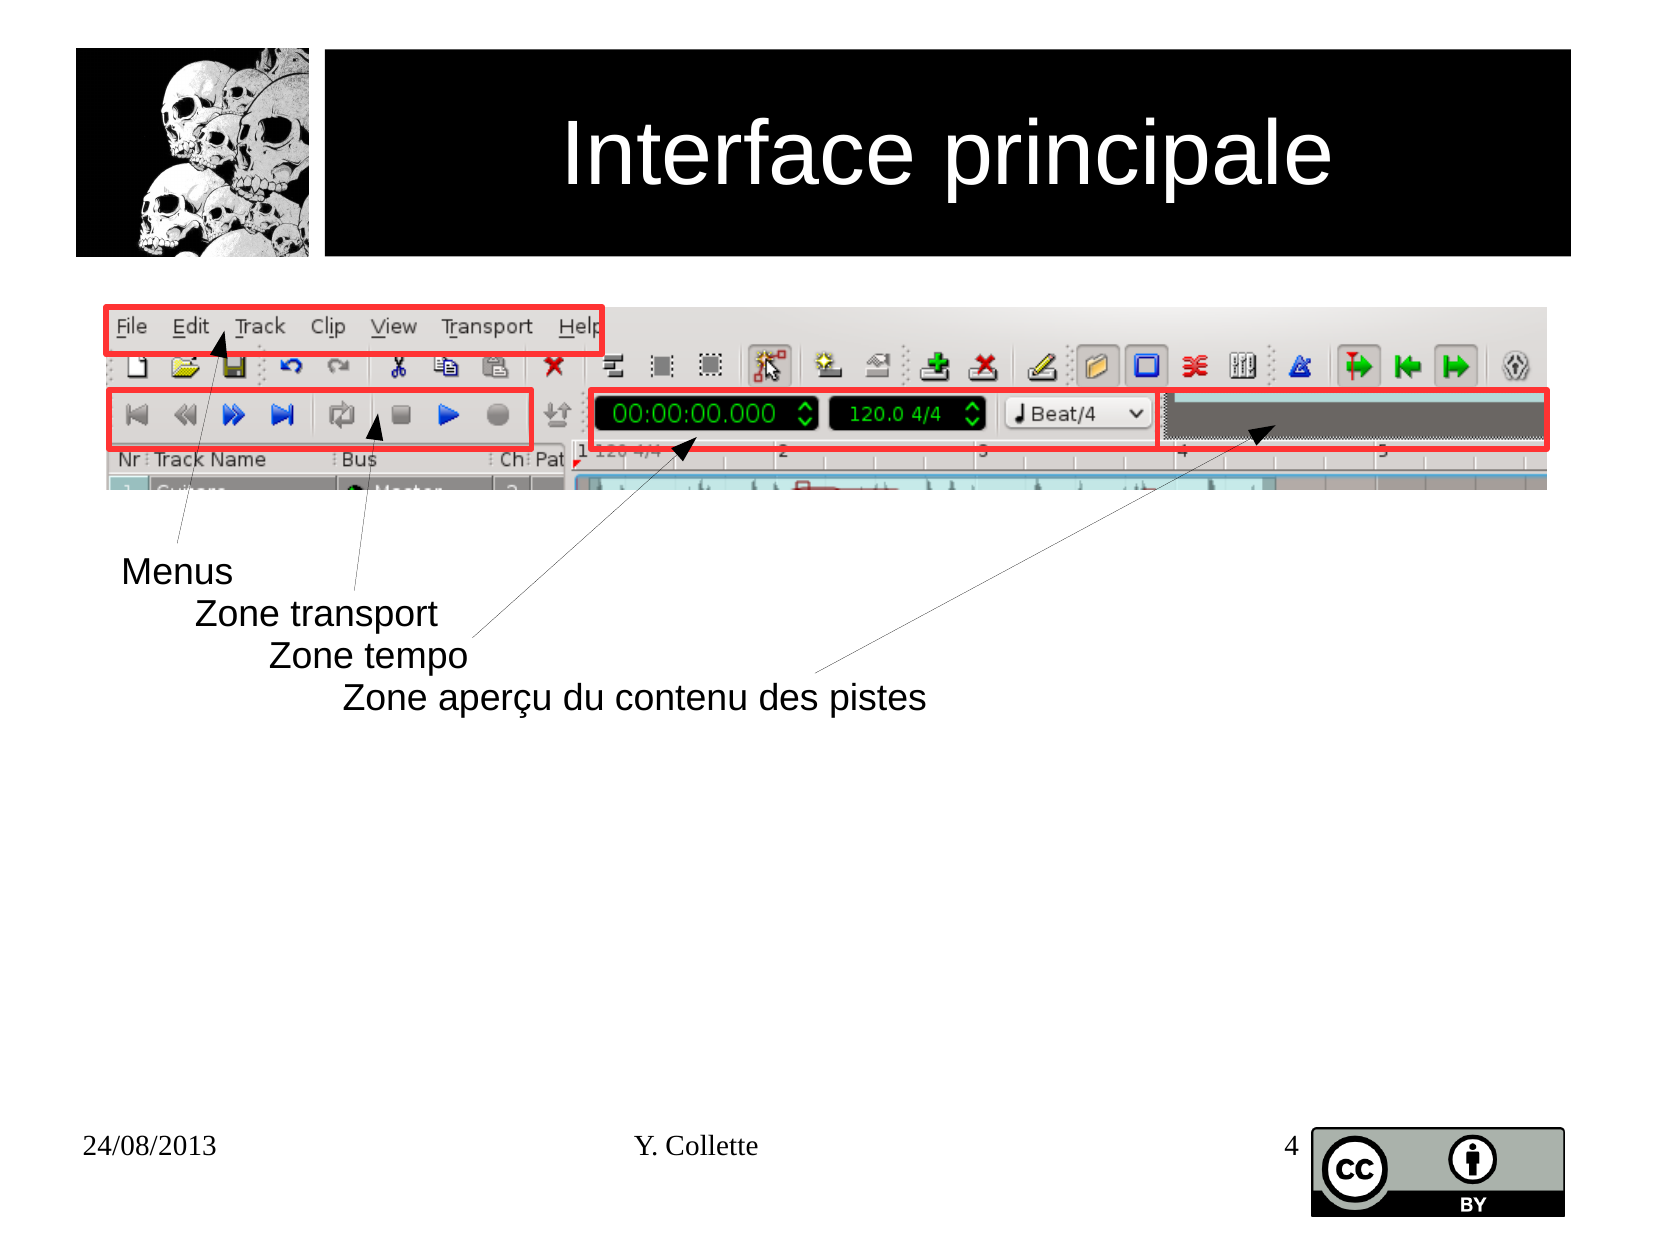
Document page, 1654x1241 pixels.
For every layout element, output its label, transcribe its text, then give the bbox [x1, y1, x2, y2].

picture [109, 310, 599, 351]
title Interface principale [324, 49, 1571, 257]
picture [106, 452, 197, 490]
picture [1158, 452, 1547, 490]
picture [1160, 393, 1544, 446]
picture [213, 307, 1547, 490]
picture [190, 452, 372, 490]
picture [594, 393, 1155, 446]
picture [200, 393, 529, 446]
picture [76, 48, 309, 257]
picture [106, 357, 218, 387]
picture [1311, 1127, 1565, 1217]
picture [639, 452, 1223, 490]
text_box Menus Zone transport Zone tempo Zone aperçu du contenu des pistes [106, 543, 1335, 727]
picture [112, 393, 210, 446]
picture [1240, 439, 1256, 446]
